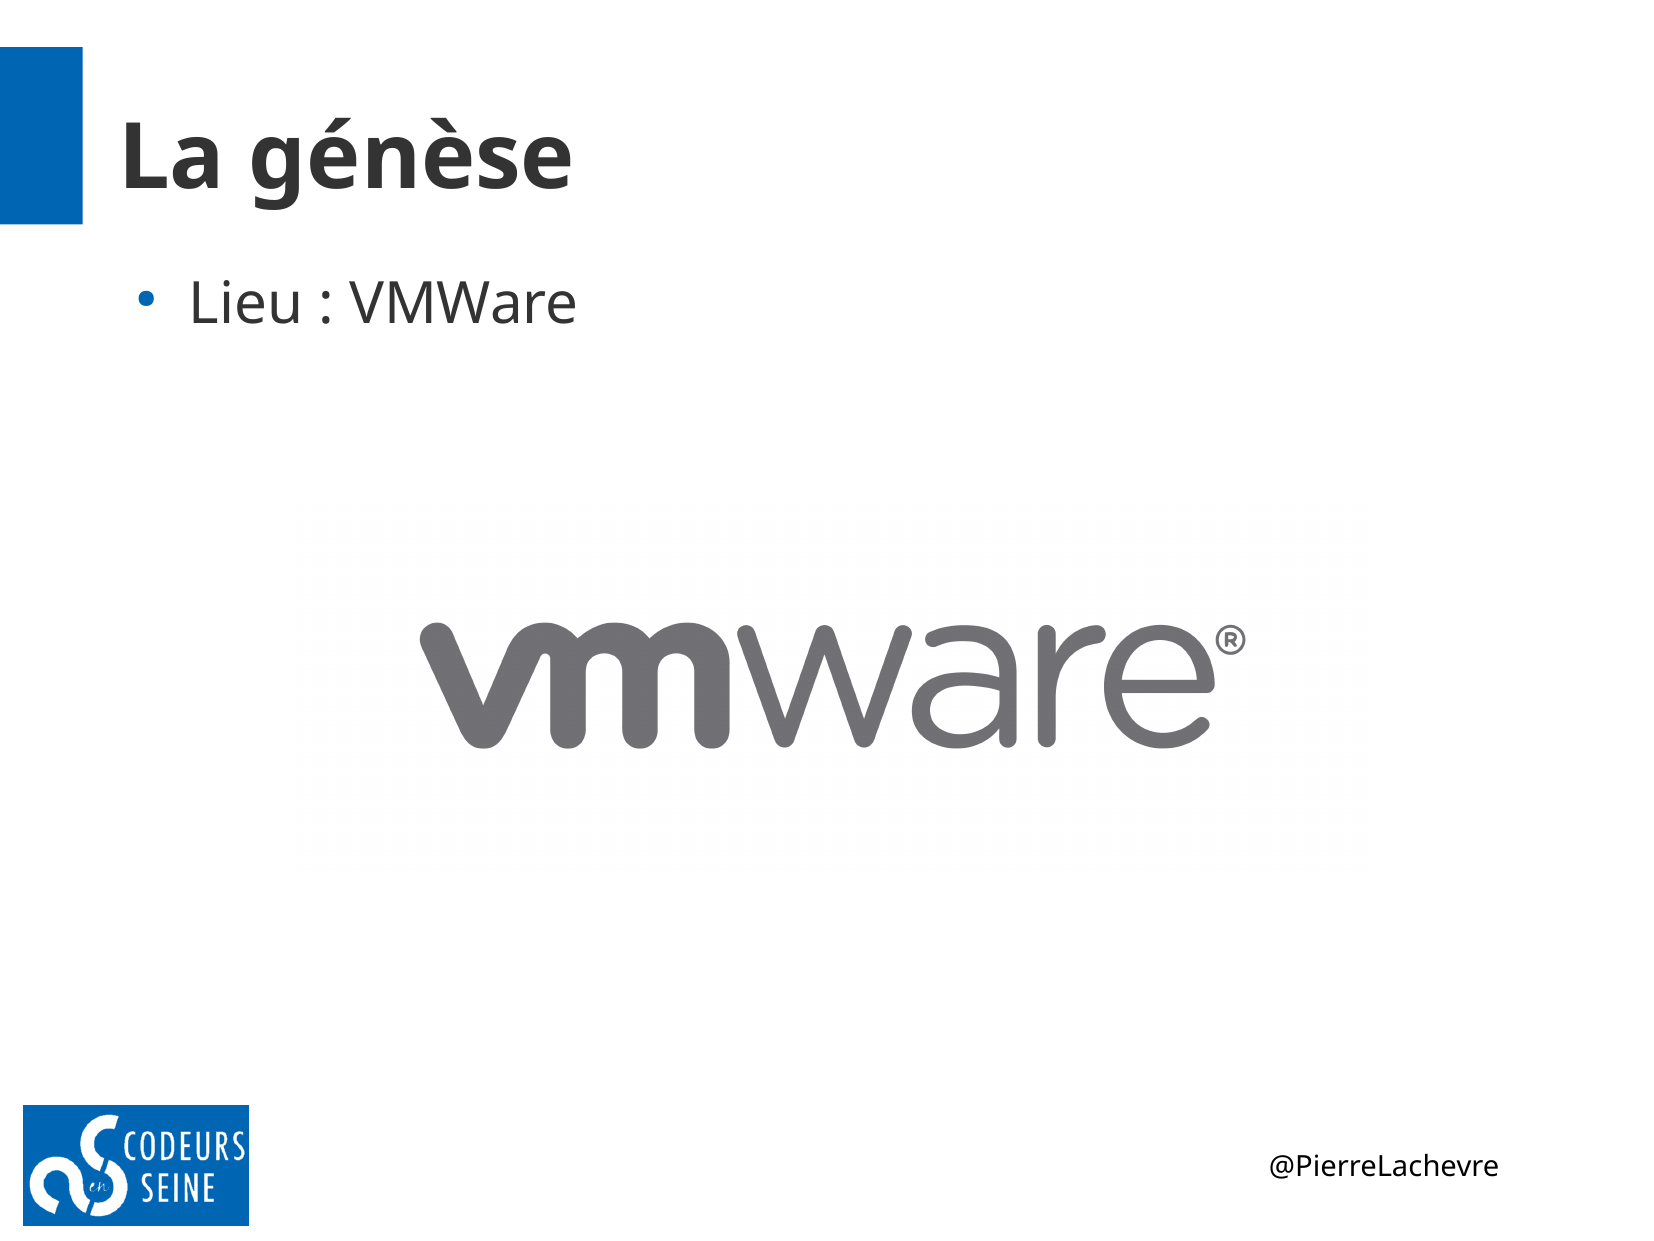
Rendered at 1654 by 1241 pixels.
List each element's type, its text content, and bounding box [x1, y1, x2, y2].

picture [23, 1105, 249, 1226]
title La génèse [118, 49, 1571, 257]
list Lieu : VMWare [118, 261, 1536, 981]
picture [294, 497, 1371, 875]
